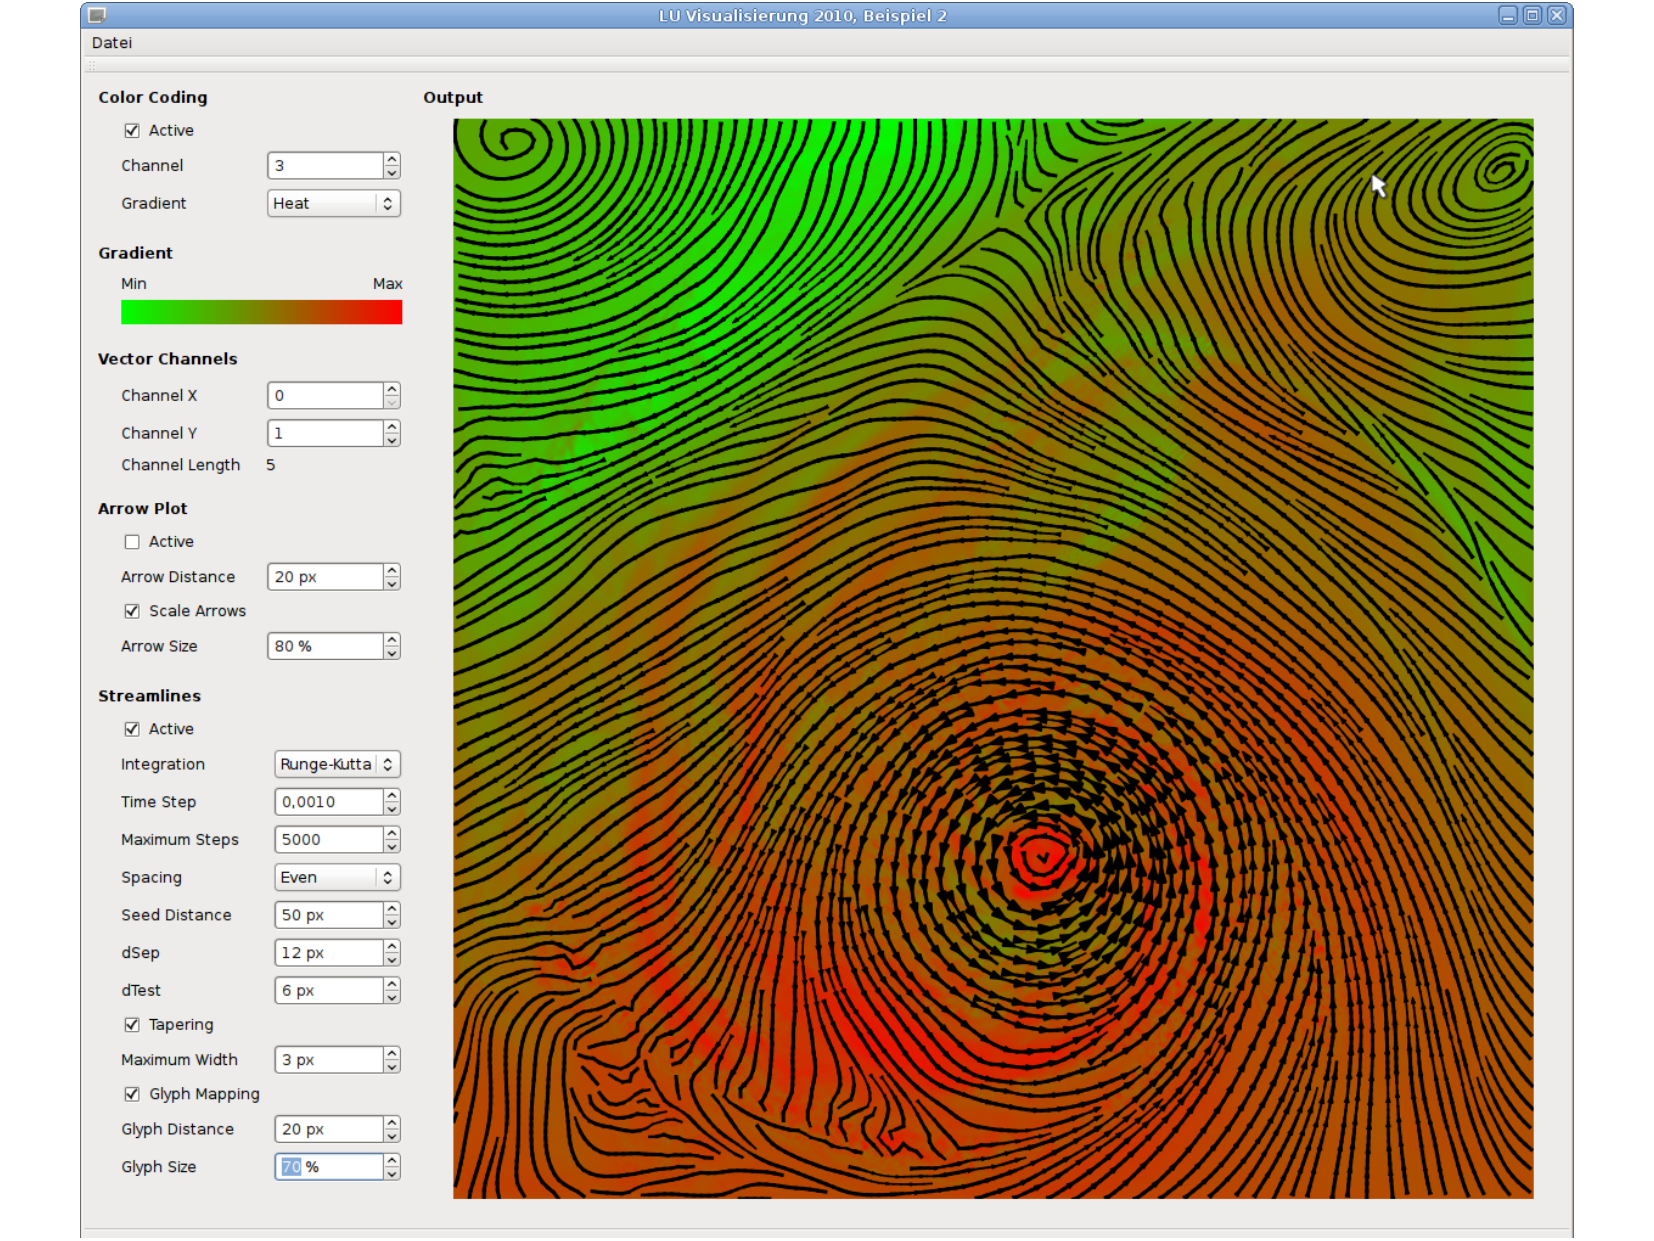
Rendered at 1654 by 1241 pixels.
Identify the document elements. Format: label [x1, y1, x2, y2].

picture [80, 2, 1574, 1238]
